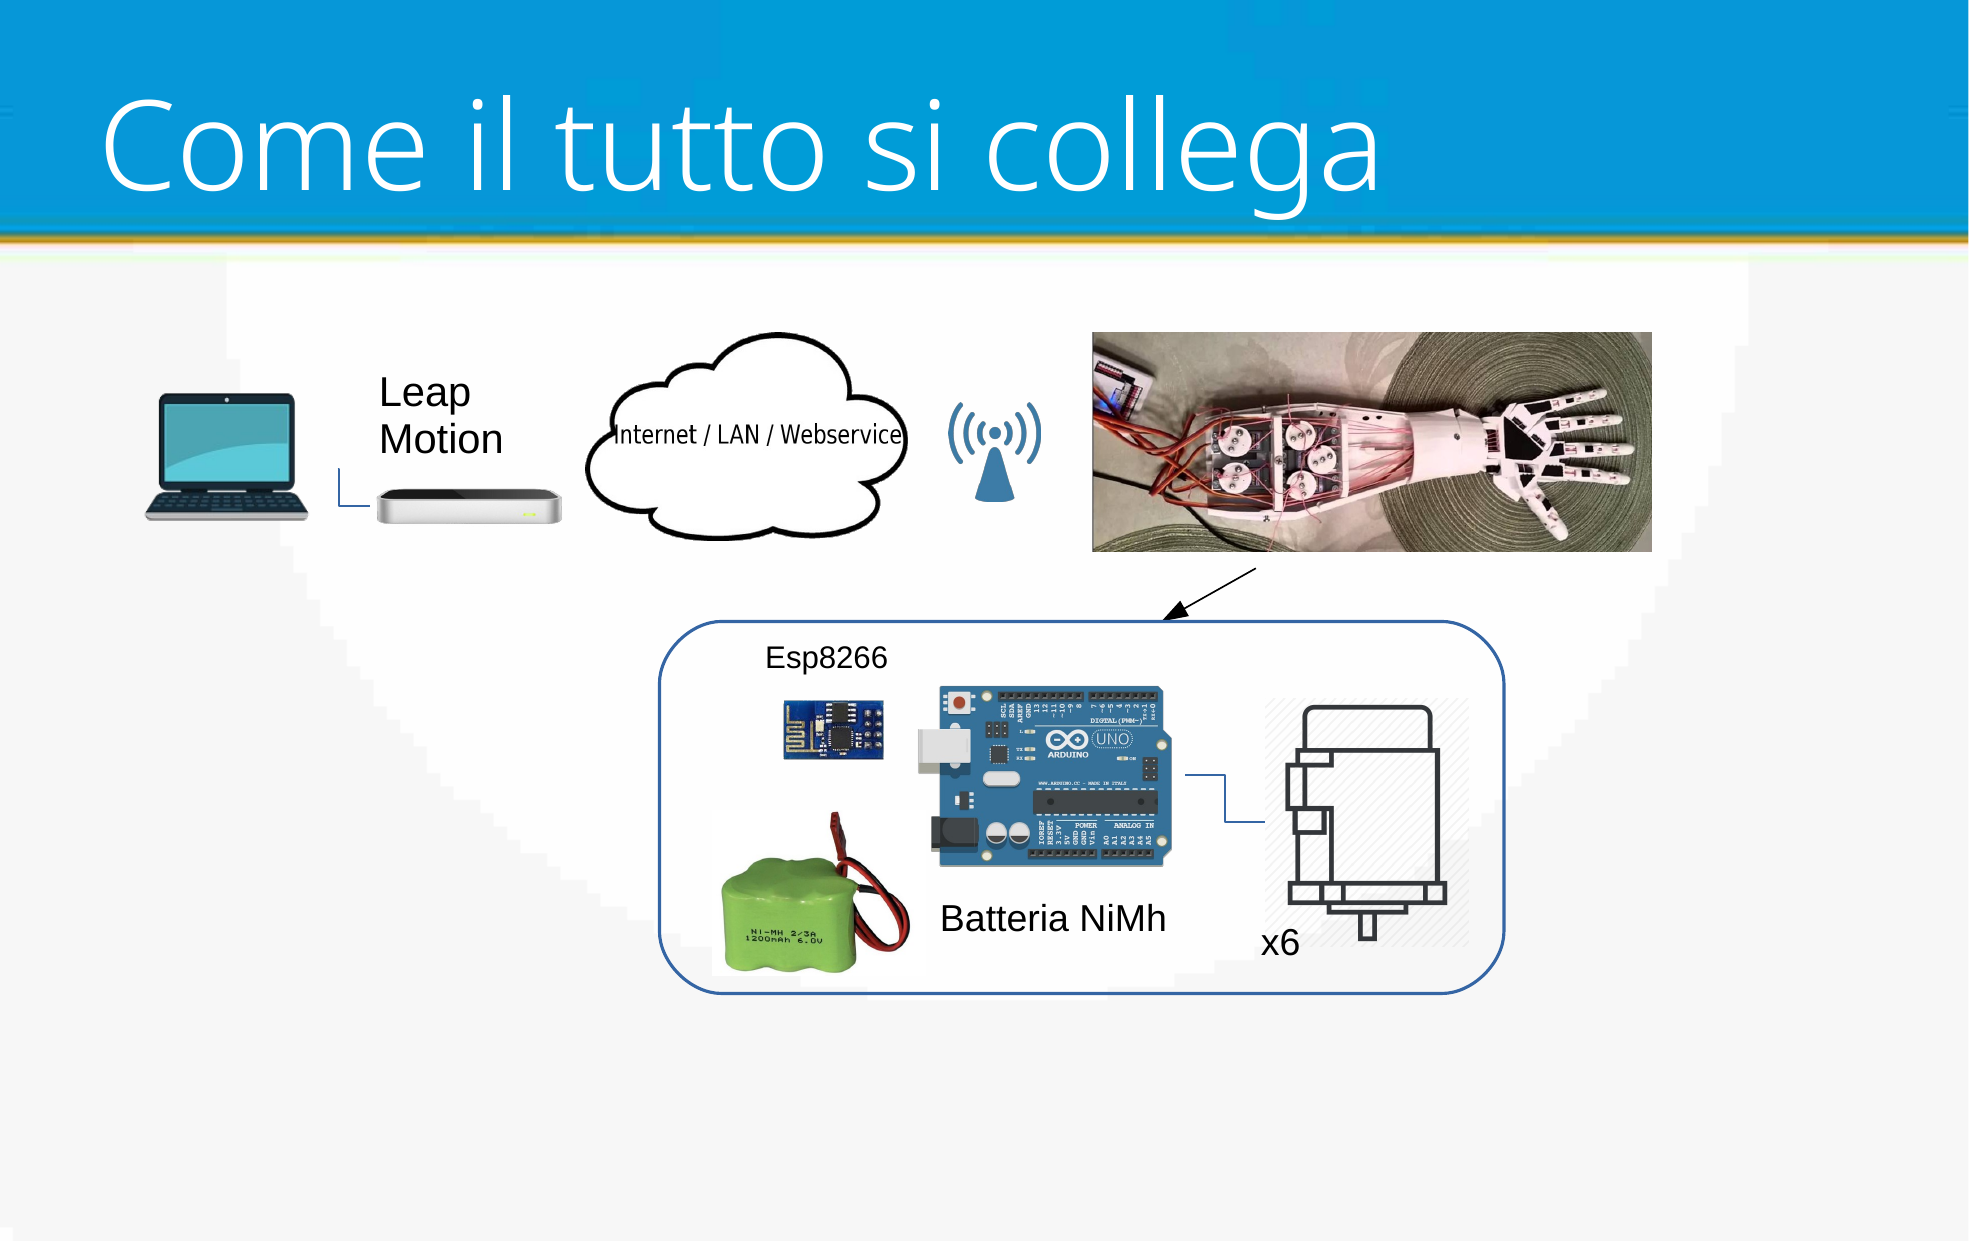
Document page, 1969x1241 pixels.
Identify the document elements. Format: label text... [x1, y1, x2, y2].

picture [0, 232, 1969, 1241]
title Come il tutto si collega [98, 19, 1870, 227]
